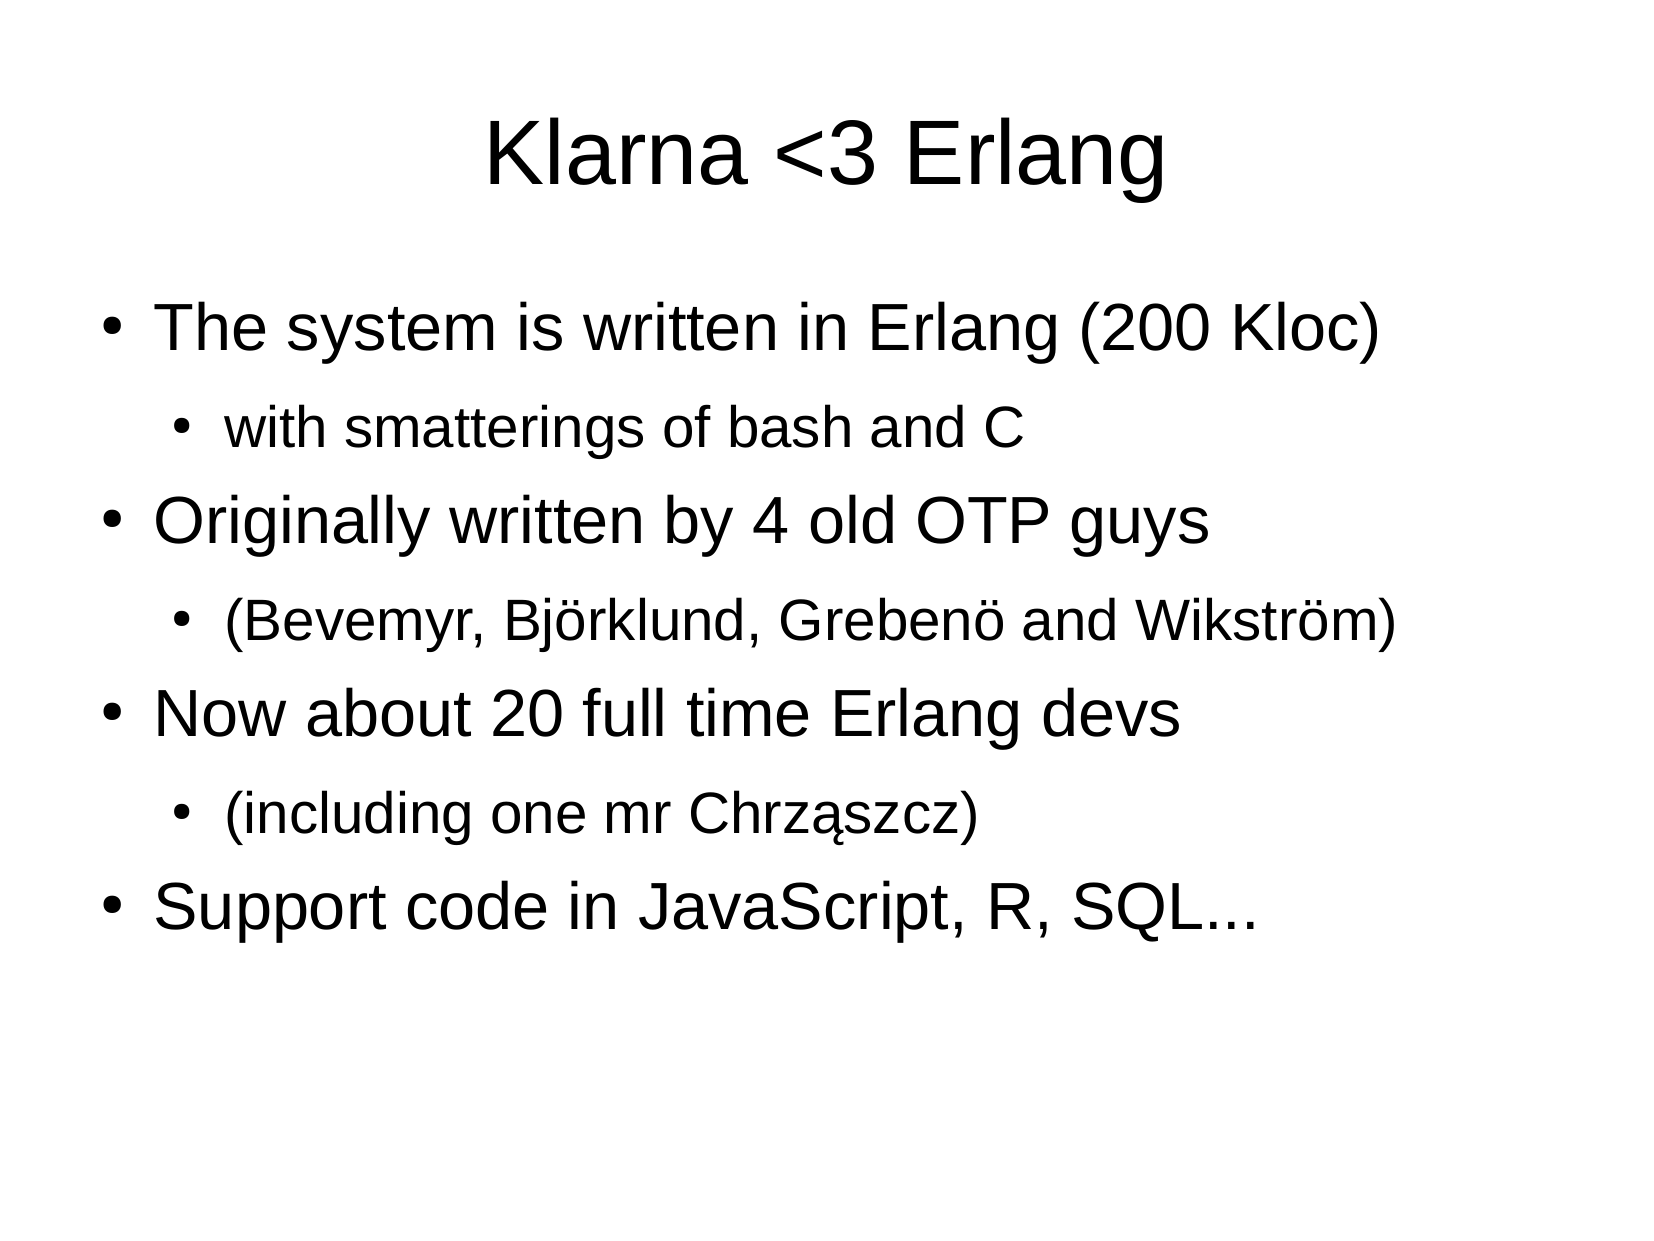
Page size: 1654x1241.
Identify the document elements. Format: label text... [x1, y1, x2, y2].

title Klarna <3 Erlang [82, 49, 1571, 257]
list The system is written in Erlang (200 Kloc) with smatterings of bash and C Originally written by 4 old OTP guys (Bevemyr, Björklund, Grebenö and Wikström) Now about 20 full time Erlang devs (including one mr Chrząszcz) Support code in JavaScript, R, SQL... [82, 290, 1571, 1109]
